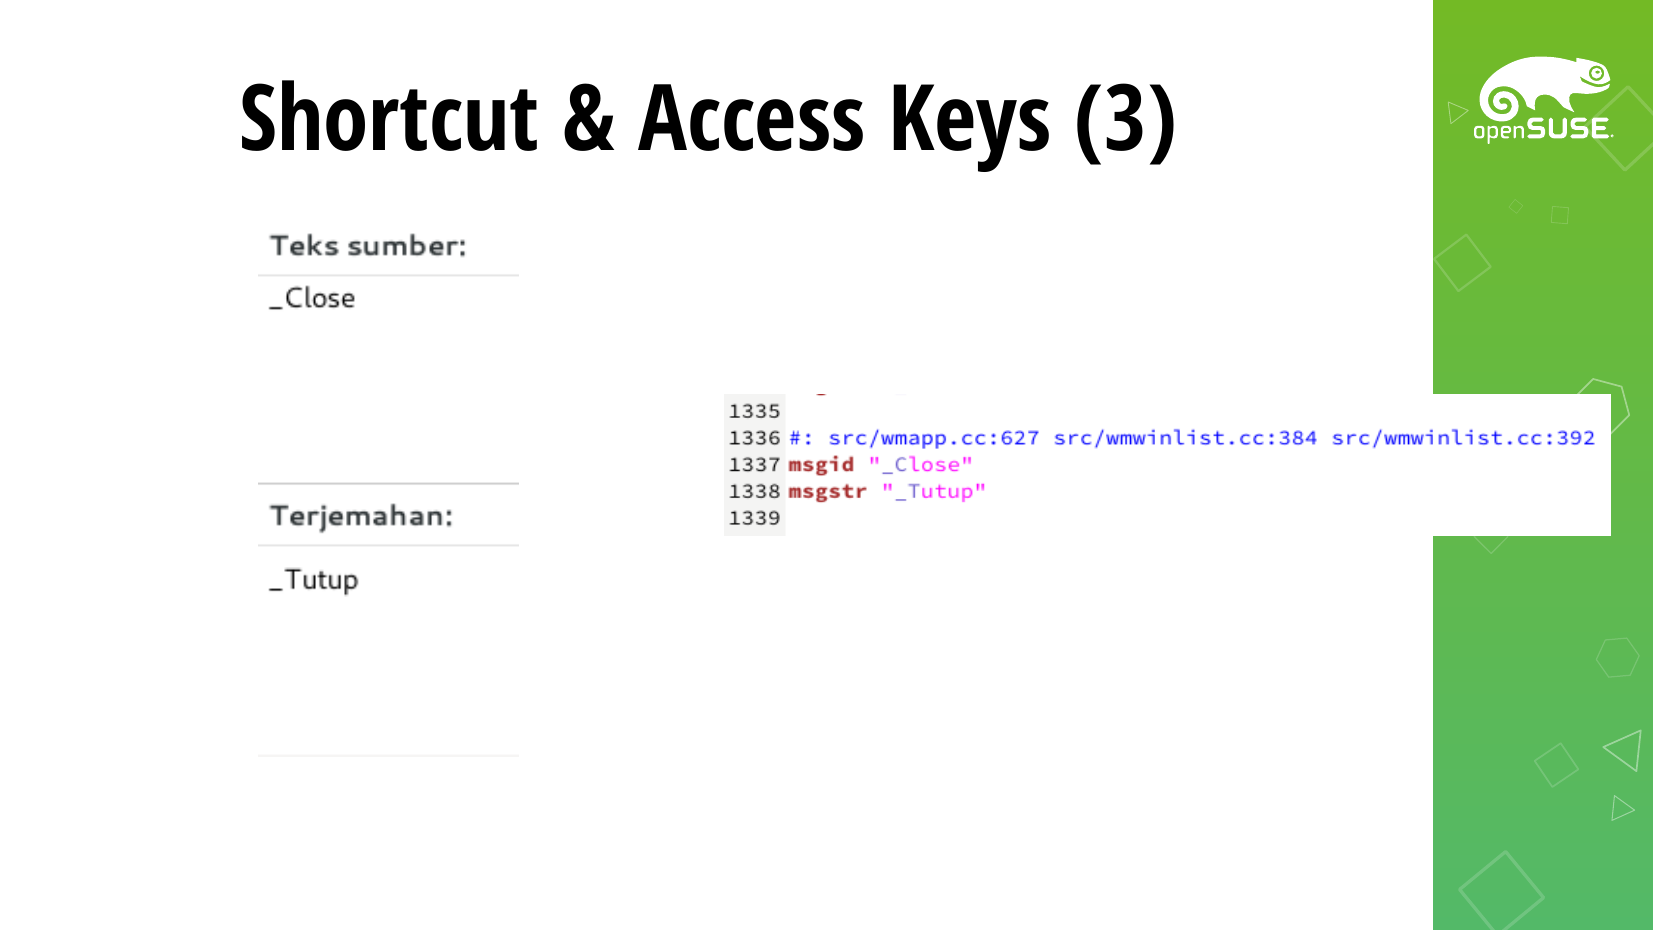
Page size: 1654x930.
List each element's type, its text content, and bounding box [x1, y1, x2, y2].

title Shortcut & Access Keys (3) [82, 37, 1336, 193]
picture [258, 217, 519, 757]
picture [724, 394, 1611, 536]
